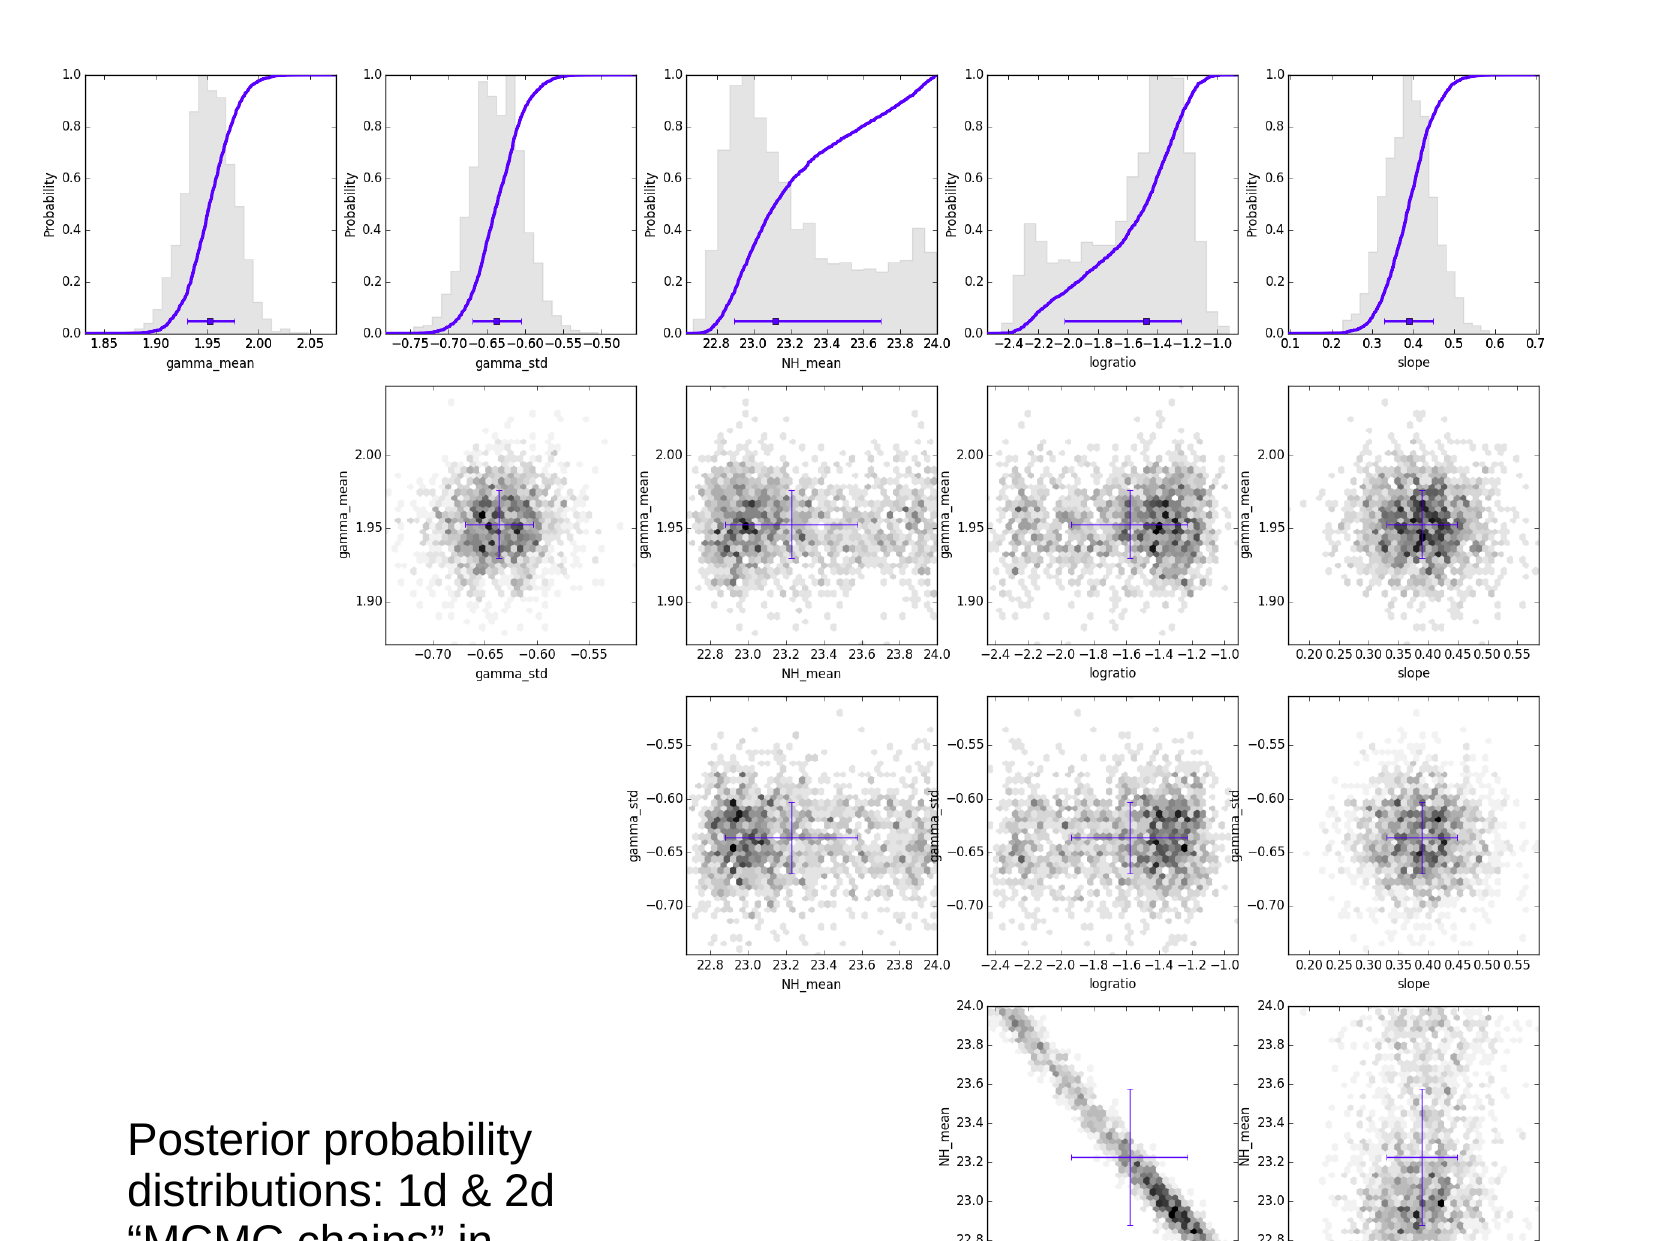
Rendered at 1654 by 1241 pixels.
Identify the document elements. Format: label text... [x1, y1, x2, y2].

text_box Posterior probability distributions: 1d & 2d “MCMC chains” in post_equal_weights.dat file [112, 1106, 863, 1241]
picture [0, 0, 1654, 1241]
